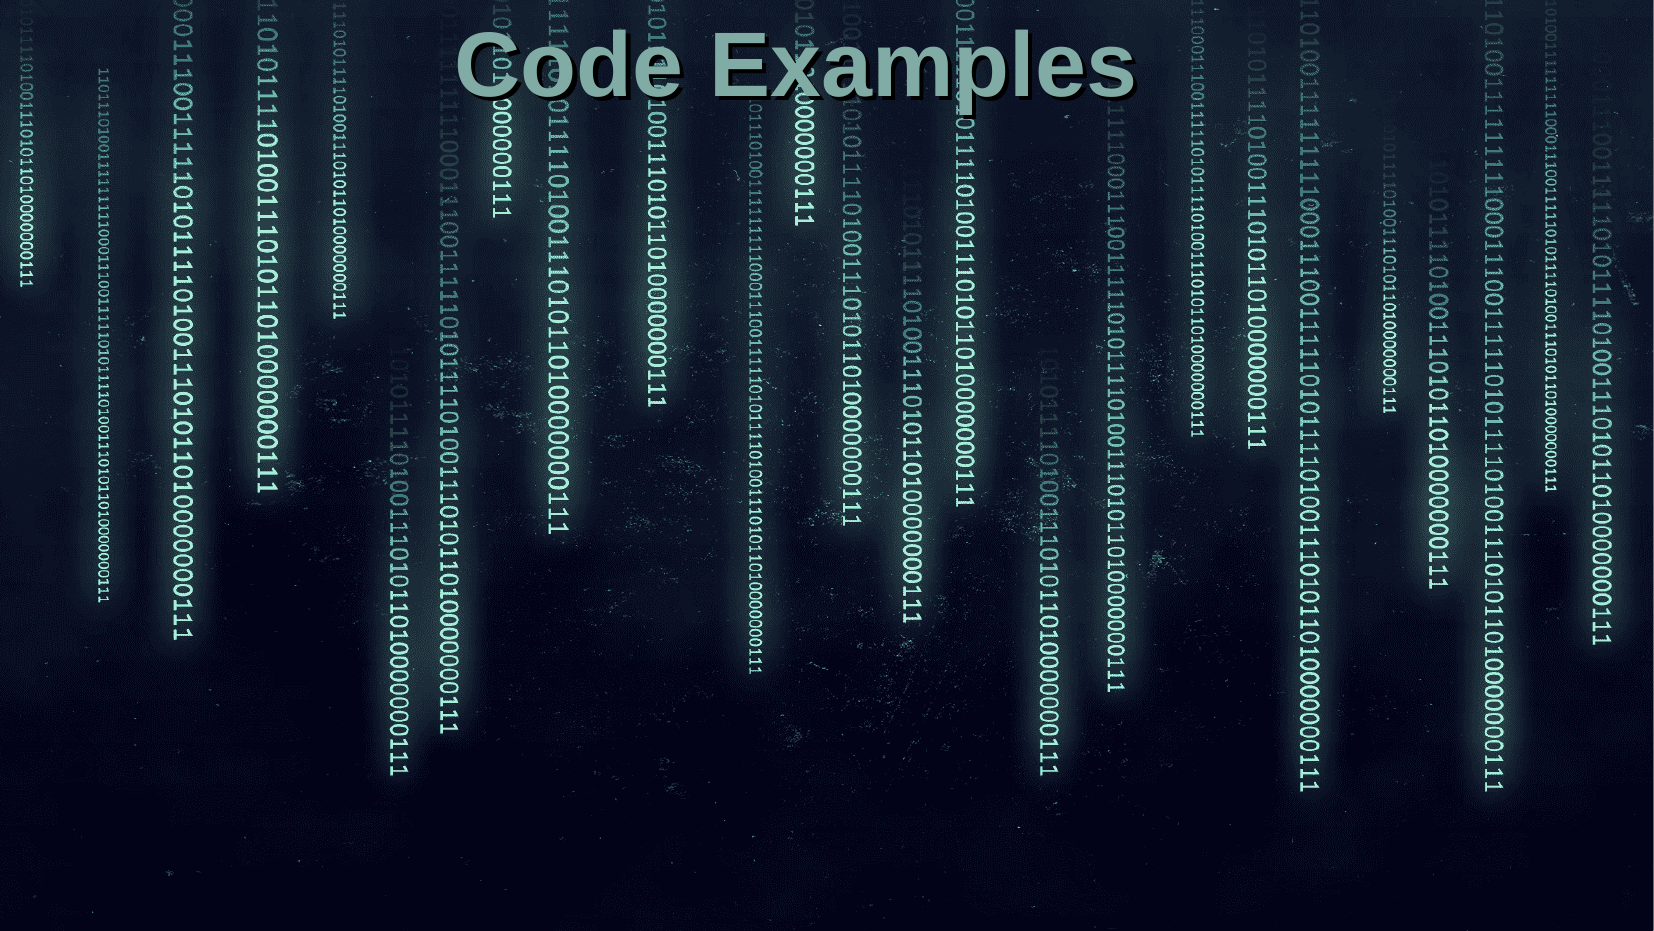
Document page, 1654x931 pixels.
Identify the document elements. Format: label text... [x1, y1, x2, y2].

picture [0, 0, 1654, 931]
title Code Examples [454, 0, 1229, 168]
